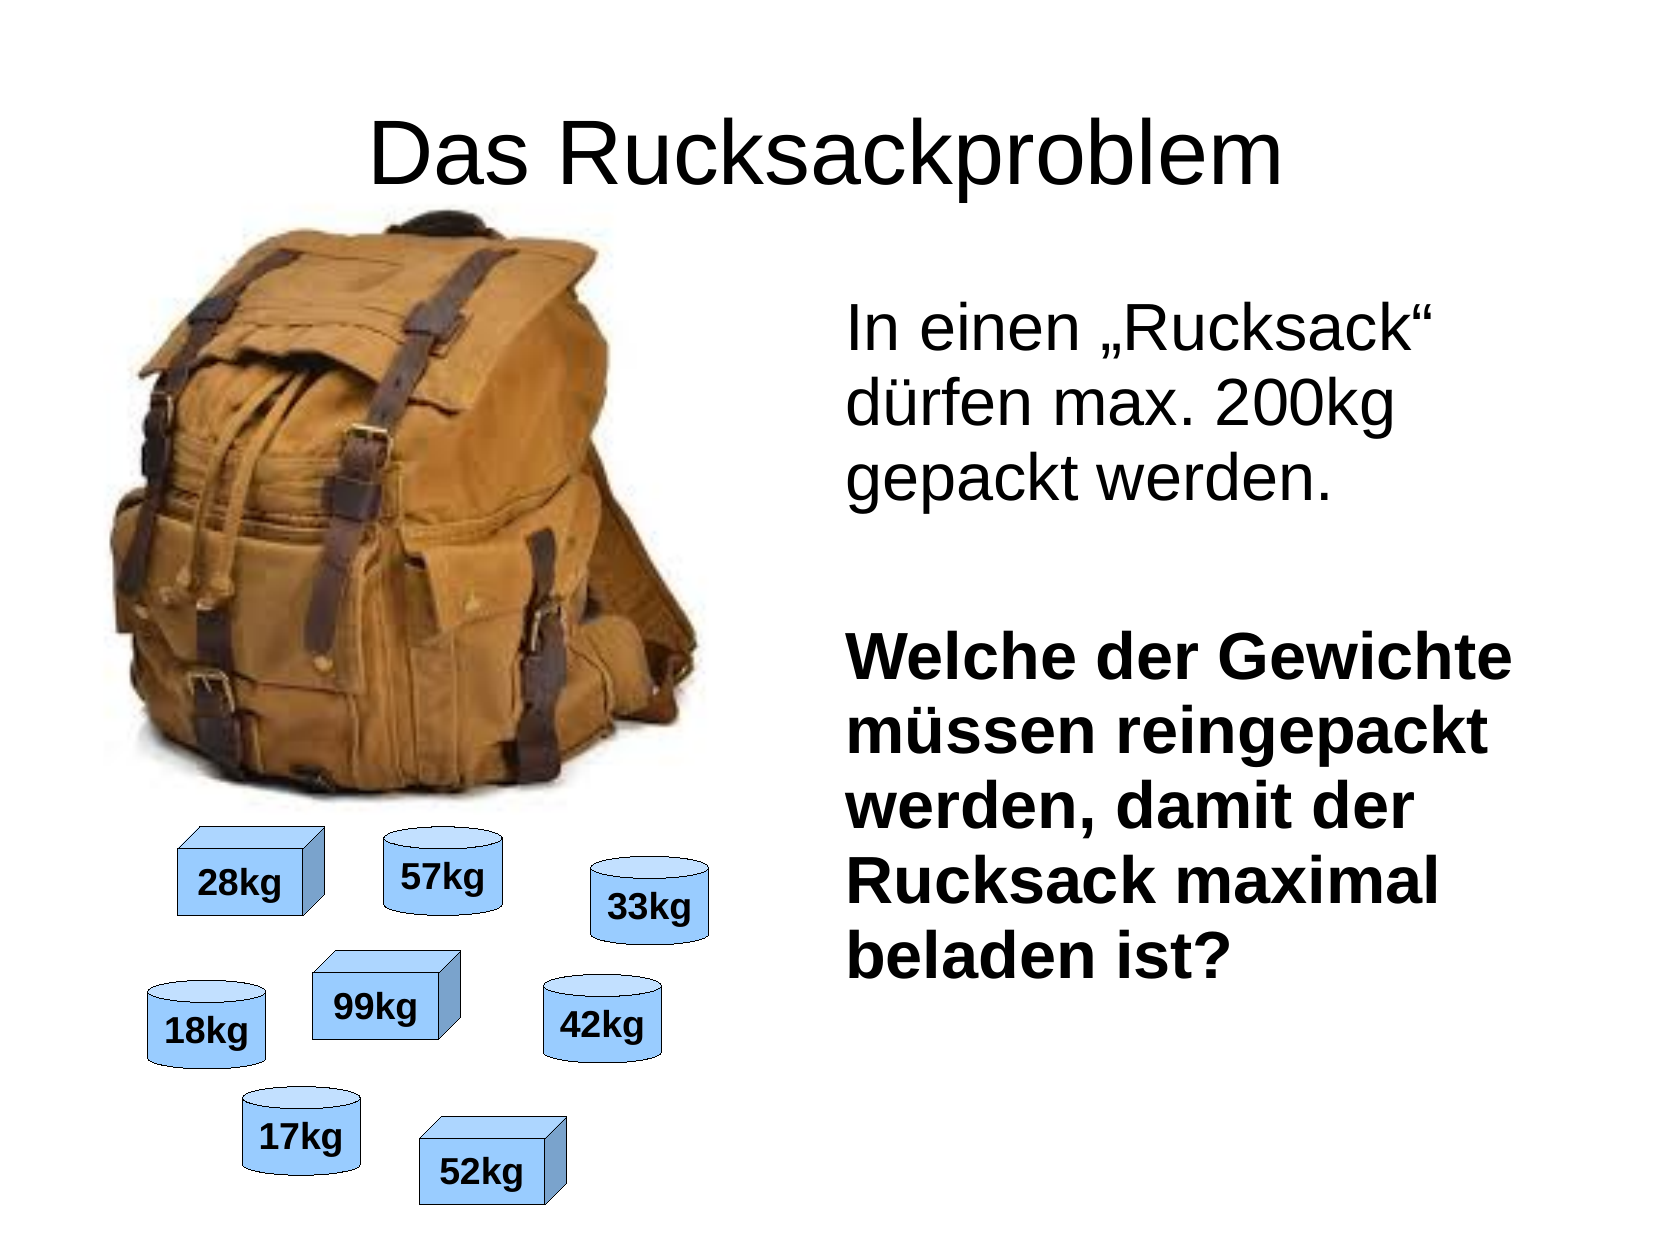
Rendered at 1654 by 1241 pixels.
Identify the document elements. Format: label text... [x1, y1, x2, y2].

text_box 33kg [590, 869, 709, 945]
text_box 52kg [419, 1139, 544, 1205]
list In einen „Rucksack“ dürfen max. 200kg gepackt werden. Welche der Gewichte müssen reingepackt werden, damit der Rucksack maximal beladen ist? [845, 290, 1572, 1094]
text_box 18kg [147, 993, 266, 1069]
picture [59, 159, 709, 815]
text_box 42kg [543, 987, 662, 1063]
text_box 57kg [383, 838, 503, 916]
title Das Rucksackproblem [82, 56, 1571, 250]
text_box 99kg [312, 973, 438, 1040]
text_box 28kg [177, 849, 302, 916]
text_box 17kg [242, 1099, 361, 1176]
